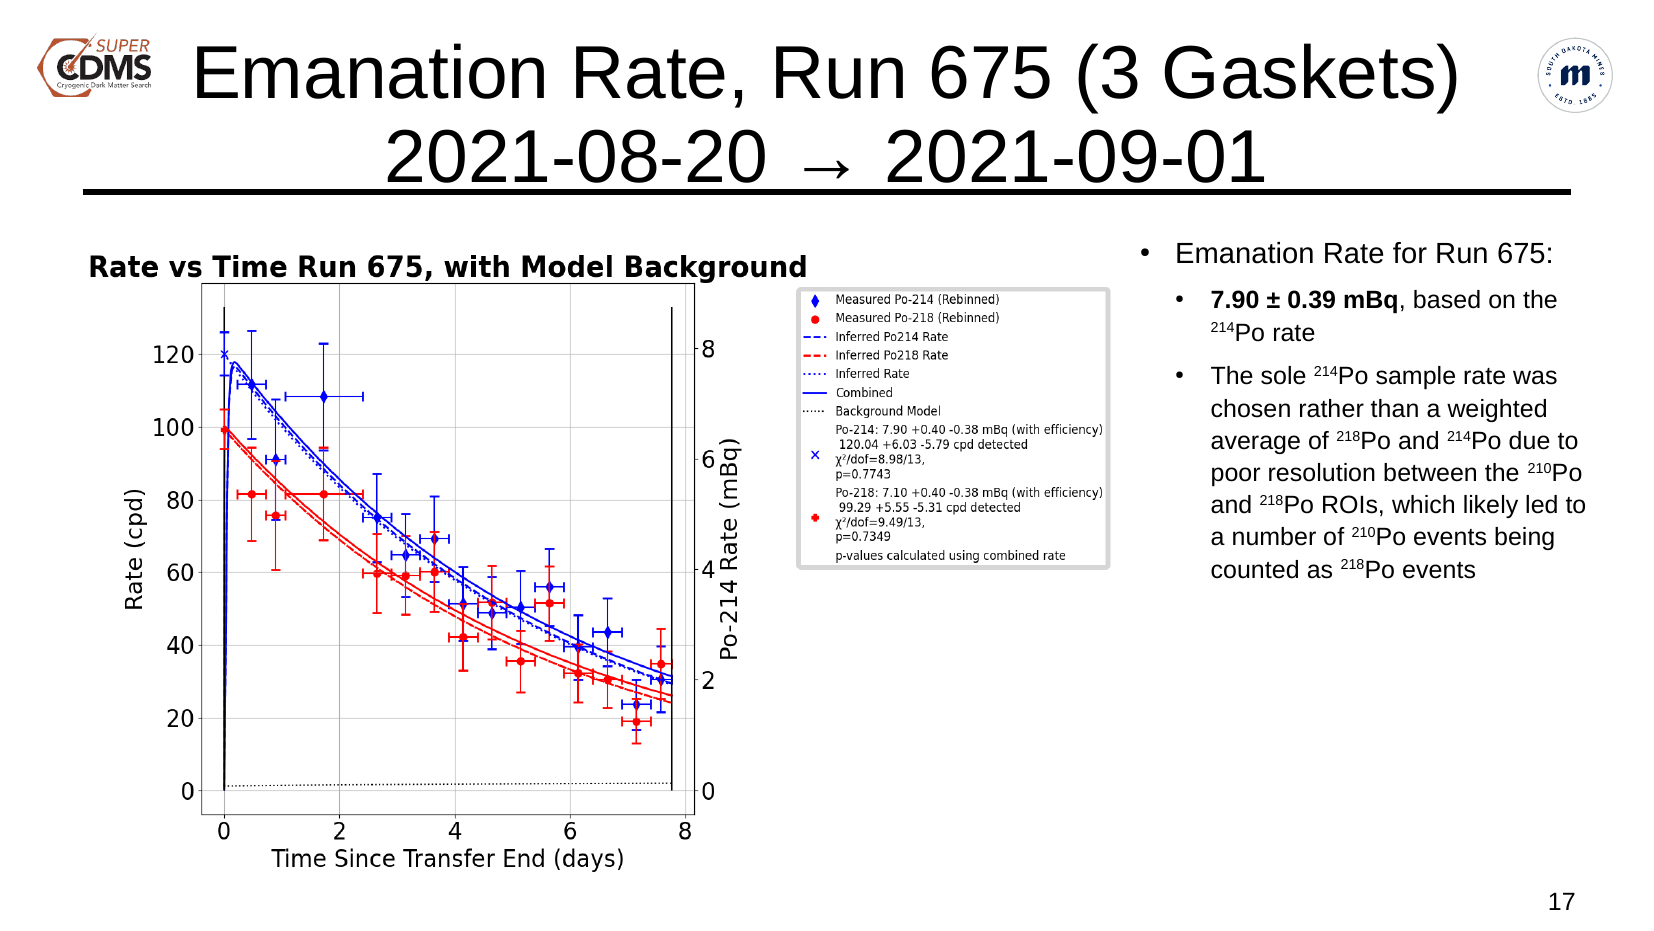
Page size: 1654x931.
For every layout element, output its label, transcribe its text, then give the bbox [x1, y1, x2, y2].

picture [37, 32, 151, 97]
text_box Emanation Rate for Run 675: 7.90 ± 0.39 mBq, based on the 214Po rate The sole 214Po sample rate was chosen rather than a weighted average of 218Po and 214Po due to poor resolution between the 210Po and 218Po ROIs, which likely led to a number of 210Po events being counted as 218Po events [1125, 225, 1613, 901]
picture [37, 200, 1351, 890]
picture [1571, 37, 1613, 113]
title Emanation Rate, Run 675 (3 Gaskets) 2021-08-20 → 2021-09-01 [82, 37, 1571, 193]
